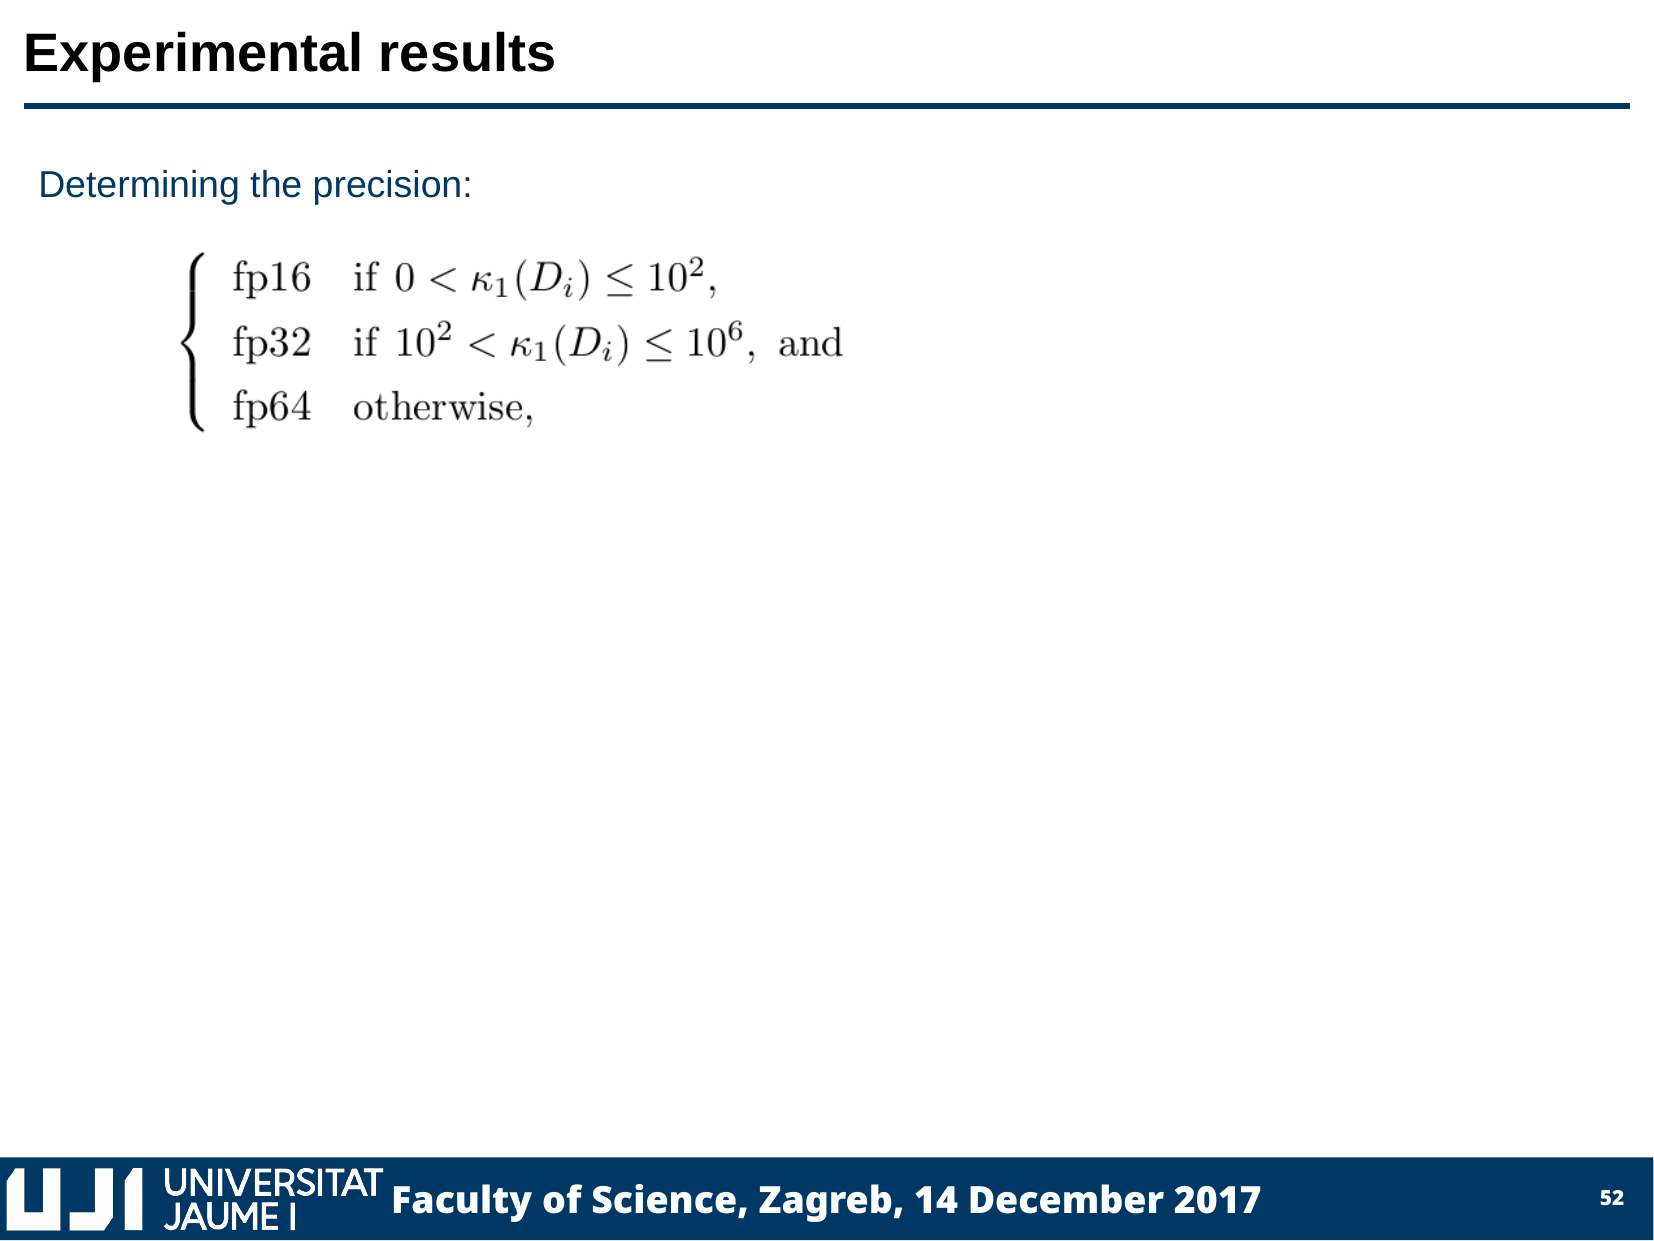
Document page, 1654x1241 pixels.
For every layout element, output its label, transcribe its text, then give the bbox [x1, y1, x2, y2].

text_box Determining the precision: [23, 156, 488, 214]
picture [0, 1158, 390, 1241]
title Experimental results [23, 0, 1630, 107]
picture [153, 224, 886, 451]
